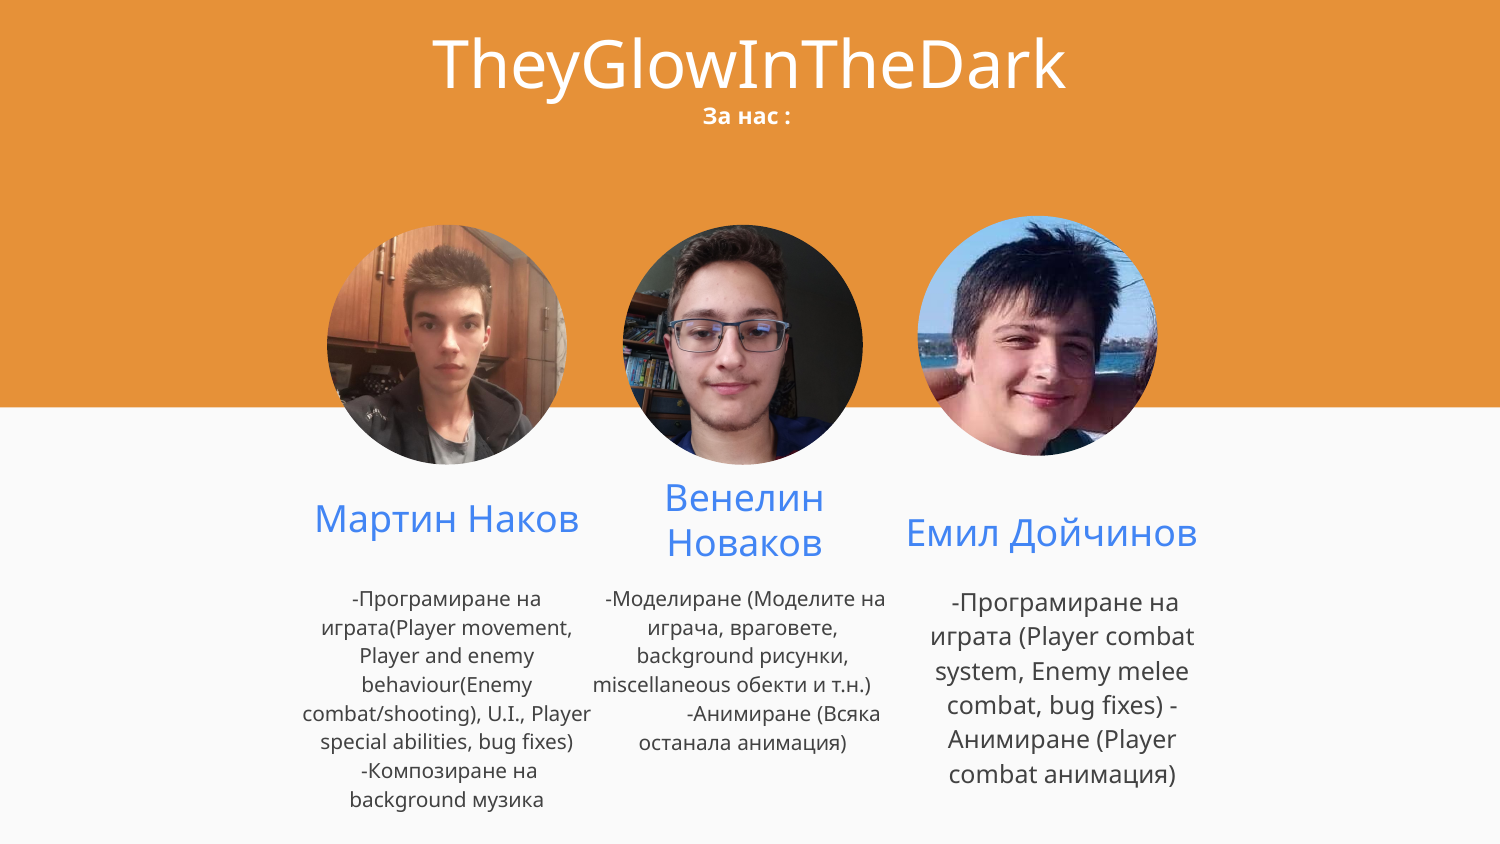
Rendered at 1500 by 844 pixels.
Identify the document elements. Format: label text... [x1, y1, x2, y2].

text_box Венелин Новаков [578, 483, 911, 566]
text_box -Програмиране на играта (Player combat system, Enemy melee combat, bug fixes) -Анимиране (Player combat анимация) [909, 566, 1229, 757]
text_box Мартин Наков [280, 460, 613, 556]
text_box -Моделиране (Моделите на играча, враговете, background рисунки, miscellaneous обекти и т.н.) -Анимиране (Всяка останала анимация) [576, 566, 909, 757]
text_box TheyGlowInTheDark За нас : [51, 6, 1449, 173]
text_box -Програмиране на играта(Player movement, Player and enemy behaviour(Enemy combat/shooting), U.I., Player special abilities, bug fixes) -Композиране на background музика [280, 566, 576, 756]
text_box [0, 0, 1500, 465]
text_box Емил Дойчинов [885, 484, 1218, 569]
